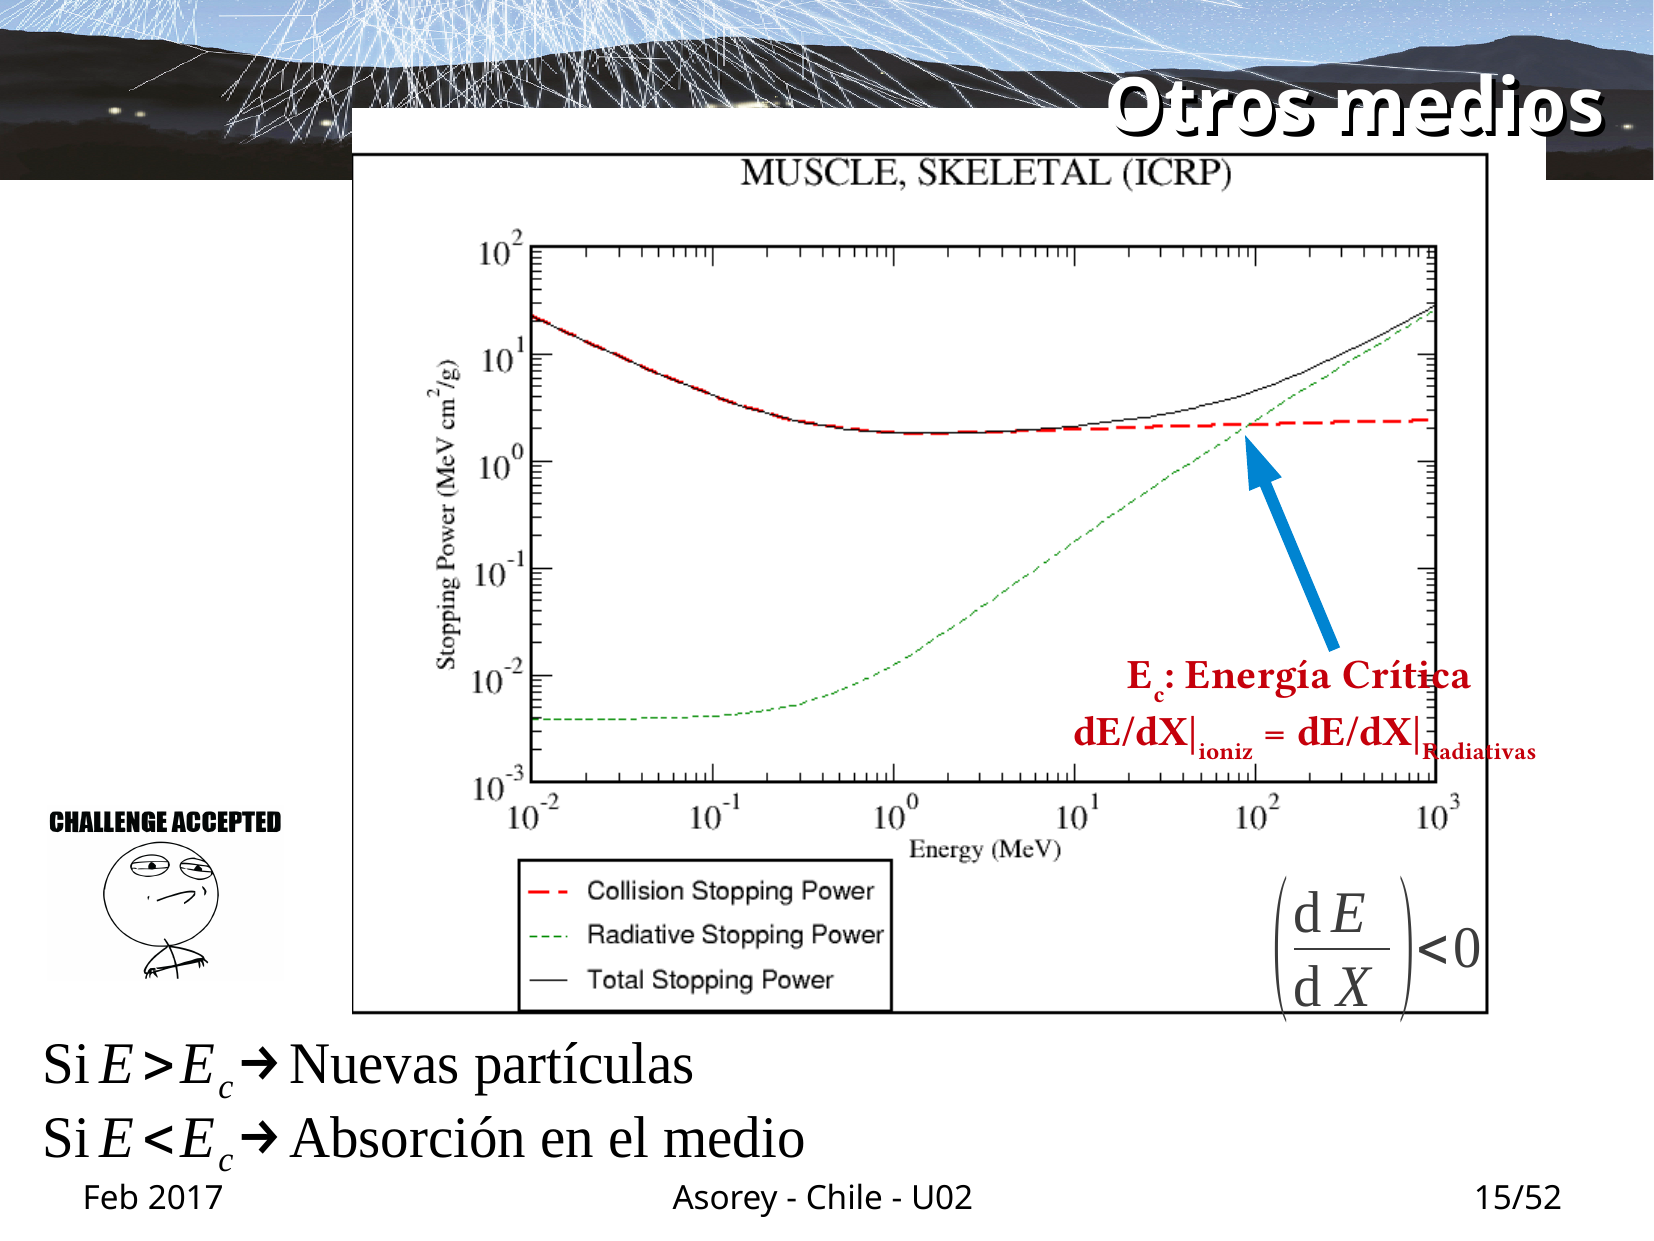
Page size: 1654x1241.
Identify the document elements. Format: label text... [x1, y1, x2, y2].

picture [47, 805, 284, 981]
picture [352, 191, 1546, 1031]
text_box Ec: Energía Crítica dE/dX|ioniz = dE/dX|Radiativas [1049, 602, 1560, 815]
chart [23, 1029, 826, 1182]
chart [1251, 874, 1501, 1028]
picture [0, 0, 1654, 180]
title Otros medios [45, 15, 1606, 191]
